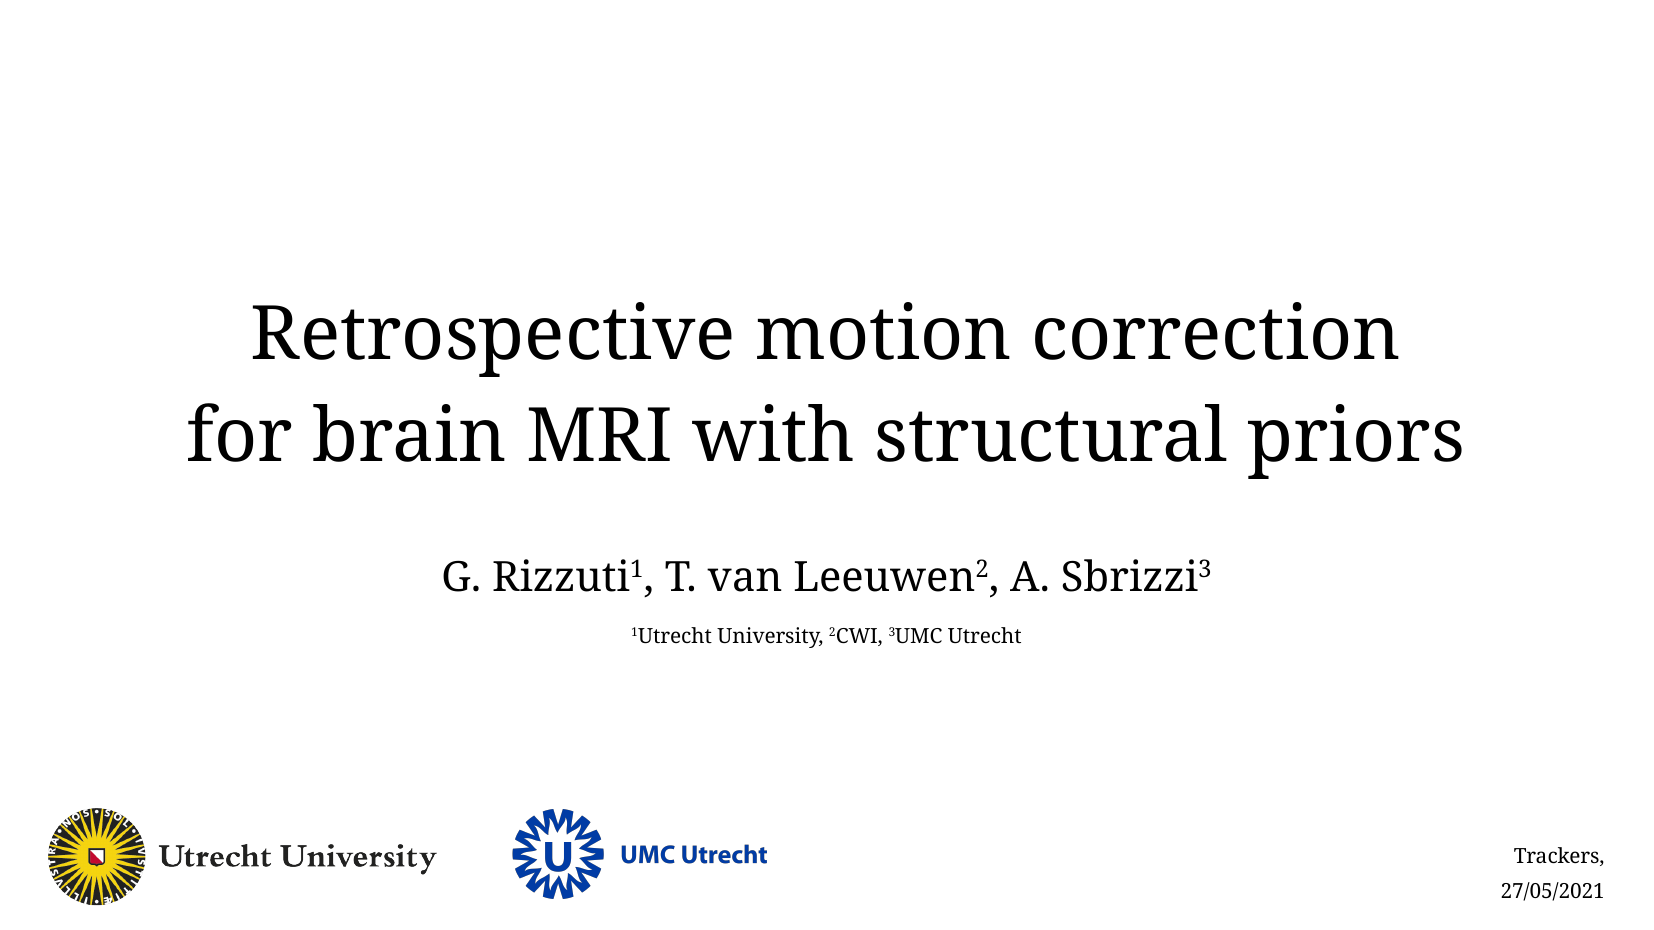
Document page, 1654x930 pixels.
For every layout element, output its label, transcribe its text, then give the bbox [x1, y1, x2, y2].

text_box G. Rizzuti1, T. van Leeuwen2, A. Sbrizzi3 1Utrecht University, 2CWI, 3UMC Utrecht [68, 538, 1584, 676]
text_box Retrospective motion correction for brain MRI with structural priors [127, 271, 1526, 462]
text_box Trackers, 27/05/2021 [1430, 834, 1620, 905]
picture [0, 739, 767, 930]
